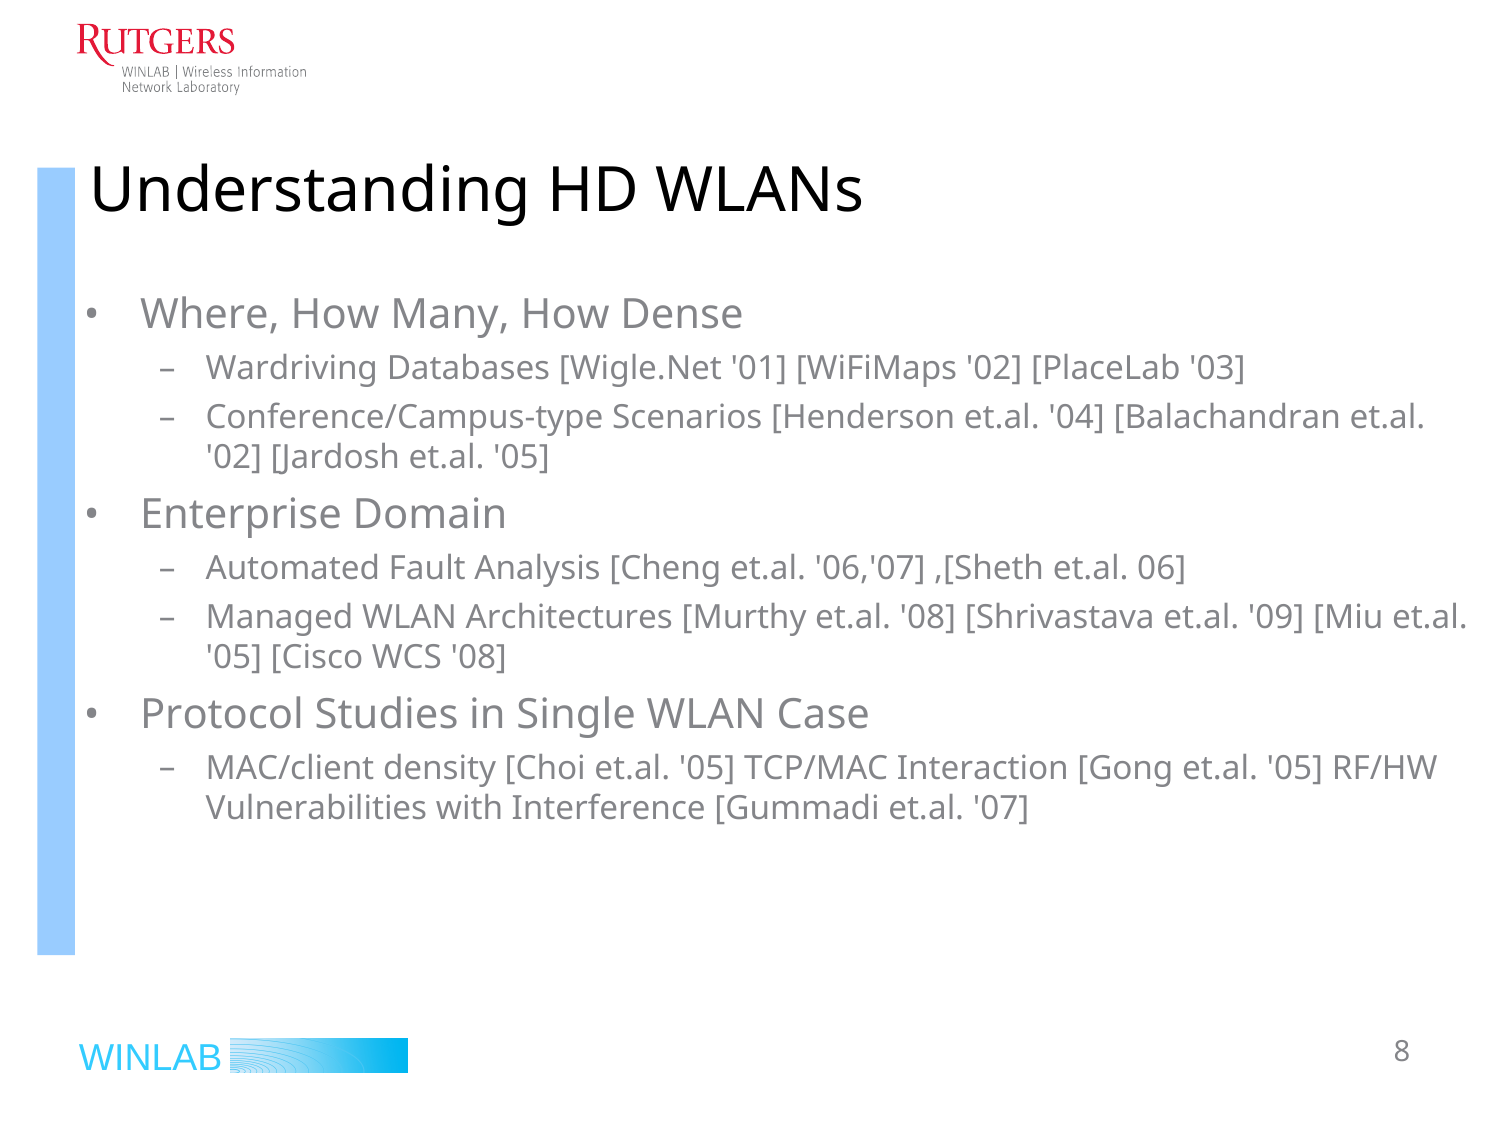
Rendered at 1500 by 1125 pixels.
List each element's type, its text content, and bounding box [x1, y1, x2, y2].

text_box [37, 167, 75, 956]
picture [230, 1038, 383, 1073]
list Where, How Many, How Dense Wardriving Databases [Wigle.Net '01] [WiFiMaps '02] [PlaceLab '03] Conference/Campus-type Scenarios [Henderson et.al. '04] [Balachandran et.al. '02] [Jardosh et.al. '05] Enterprise Domain Automated Fault Analysis [Cheng et.al. '06,'07] ,[Sheth et.al. 06] Managed WLAN Architectures [Murthy et.al. '08] [Shrivastava et.al. '09] [Miu et.al. '05] [Cisco WCS '08] Protocol Studies in Single WLAN Case MAC/client density [Choi et.al. '05] TCP/MAC Interaction [Gong et.al. '05] RF/HW Vulnerabilities with Interference [Gummadi et.al. '07] [69, 279, 1495, 956]
title Understanding HD WLANs [75, 109, 1426, 263]
